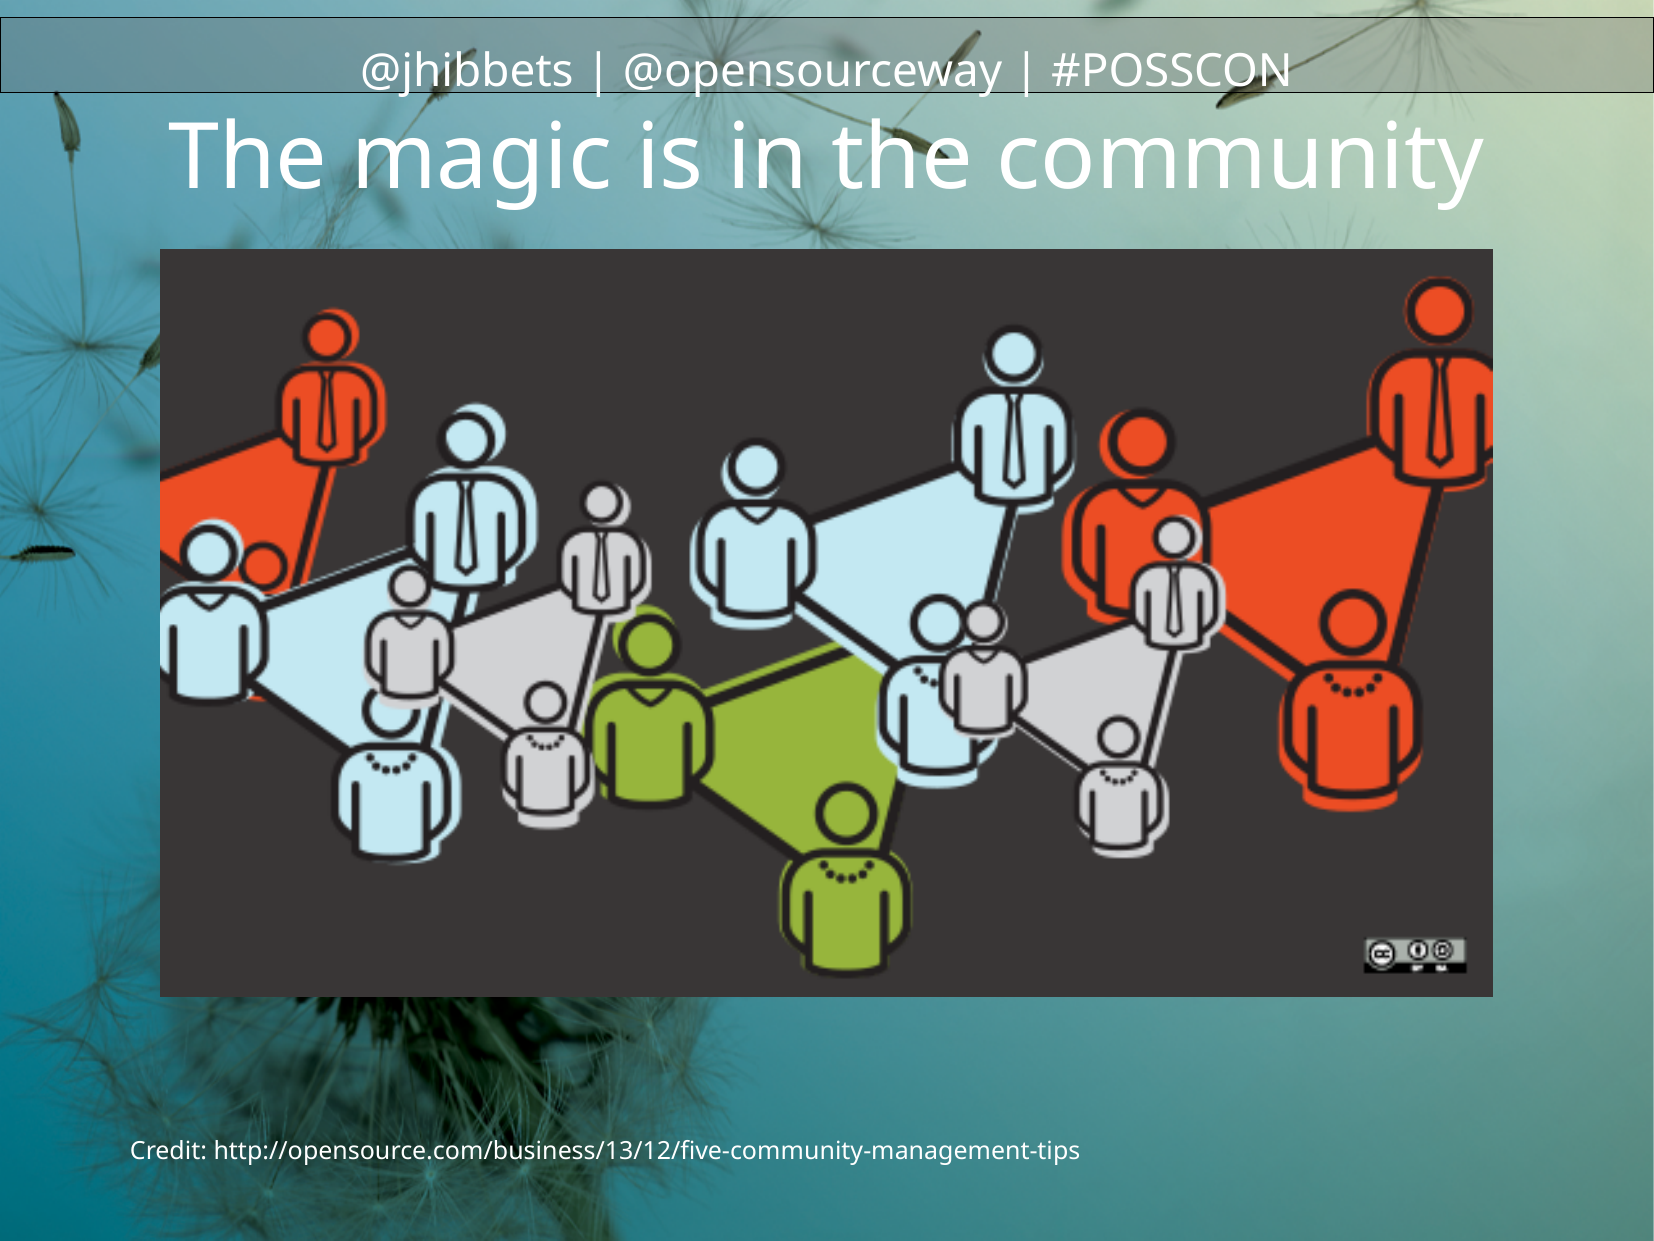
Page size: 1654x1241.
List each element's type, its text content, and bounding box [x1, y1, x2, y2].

picture [0, 93, 1654, 1241]
picture [0, 0, 1654, 17]
title The magic is in the community [82, 49, 1571, 257]
text_box Credit: http://opensource.com/business/13/12/five-community-management-tips [115, 1125, 1089, 1165]
